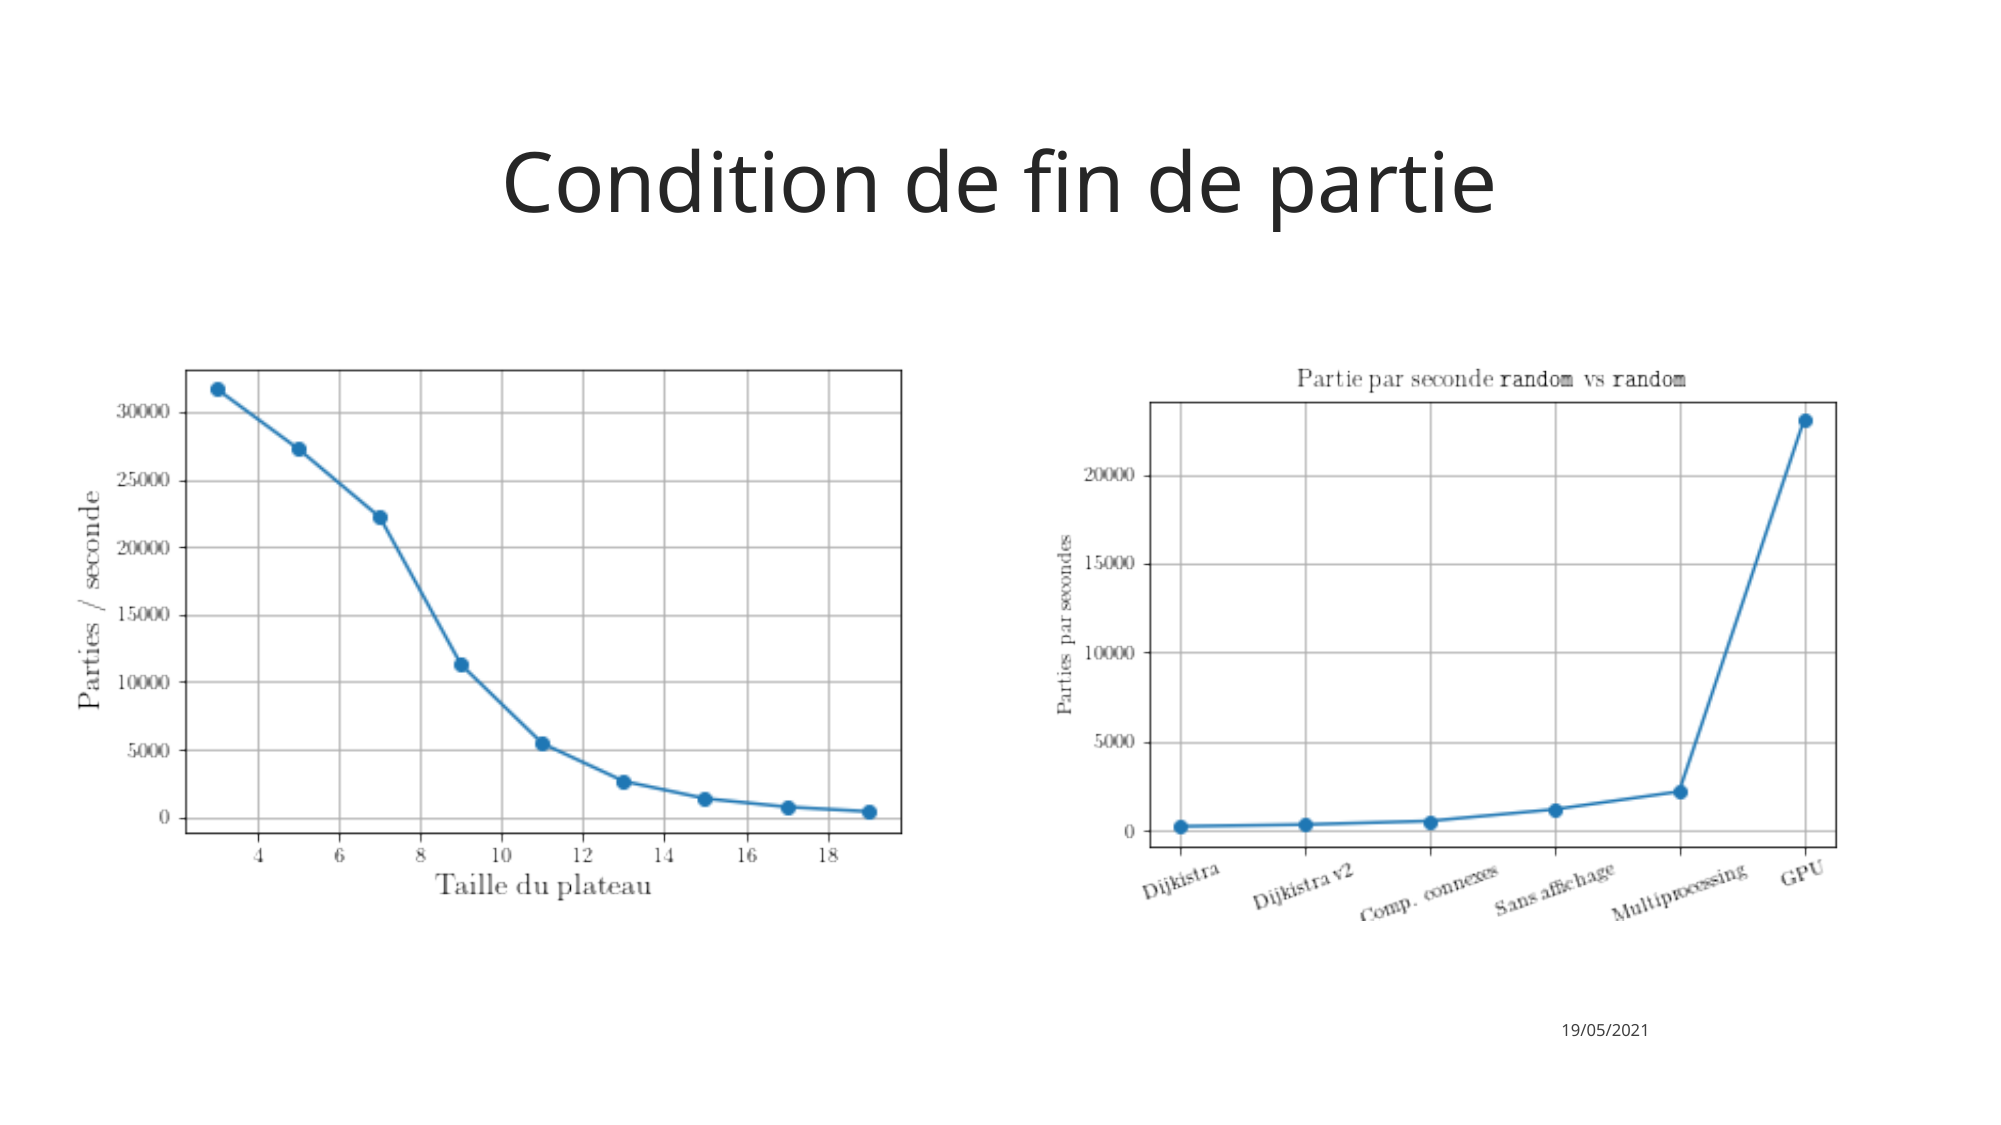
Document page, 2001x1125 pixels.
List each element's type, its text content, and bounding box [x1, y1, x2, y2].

title Condition de fin de partie [174, 72, 1825, 298]
picture [70, 295, 993, 910]
slide_number 19/05/2021 [1190, 990, 1665, 1050]
picture [1039, 330, 1924, 921]
